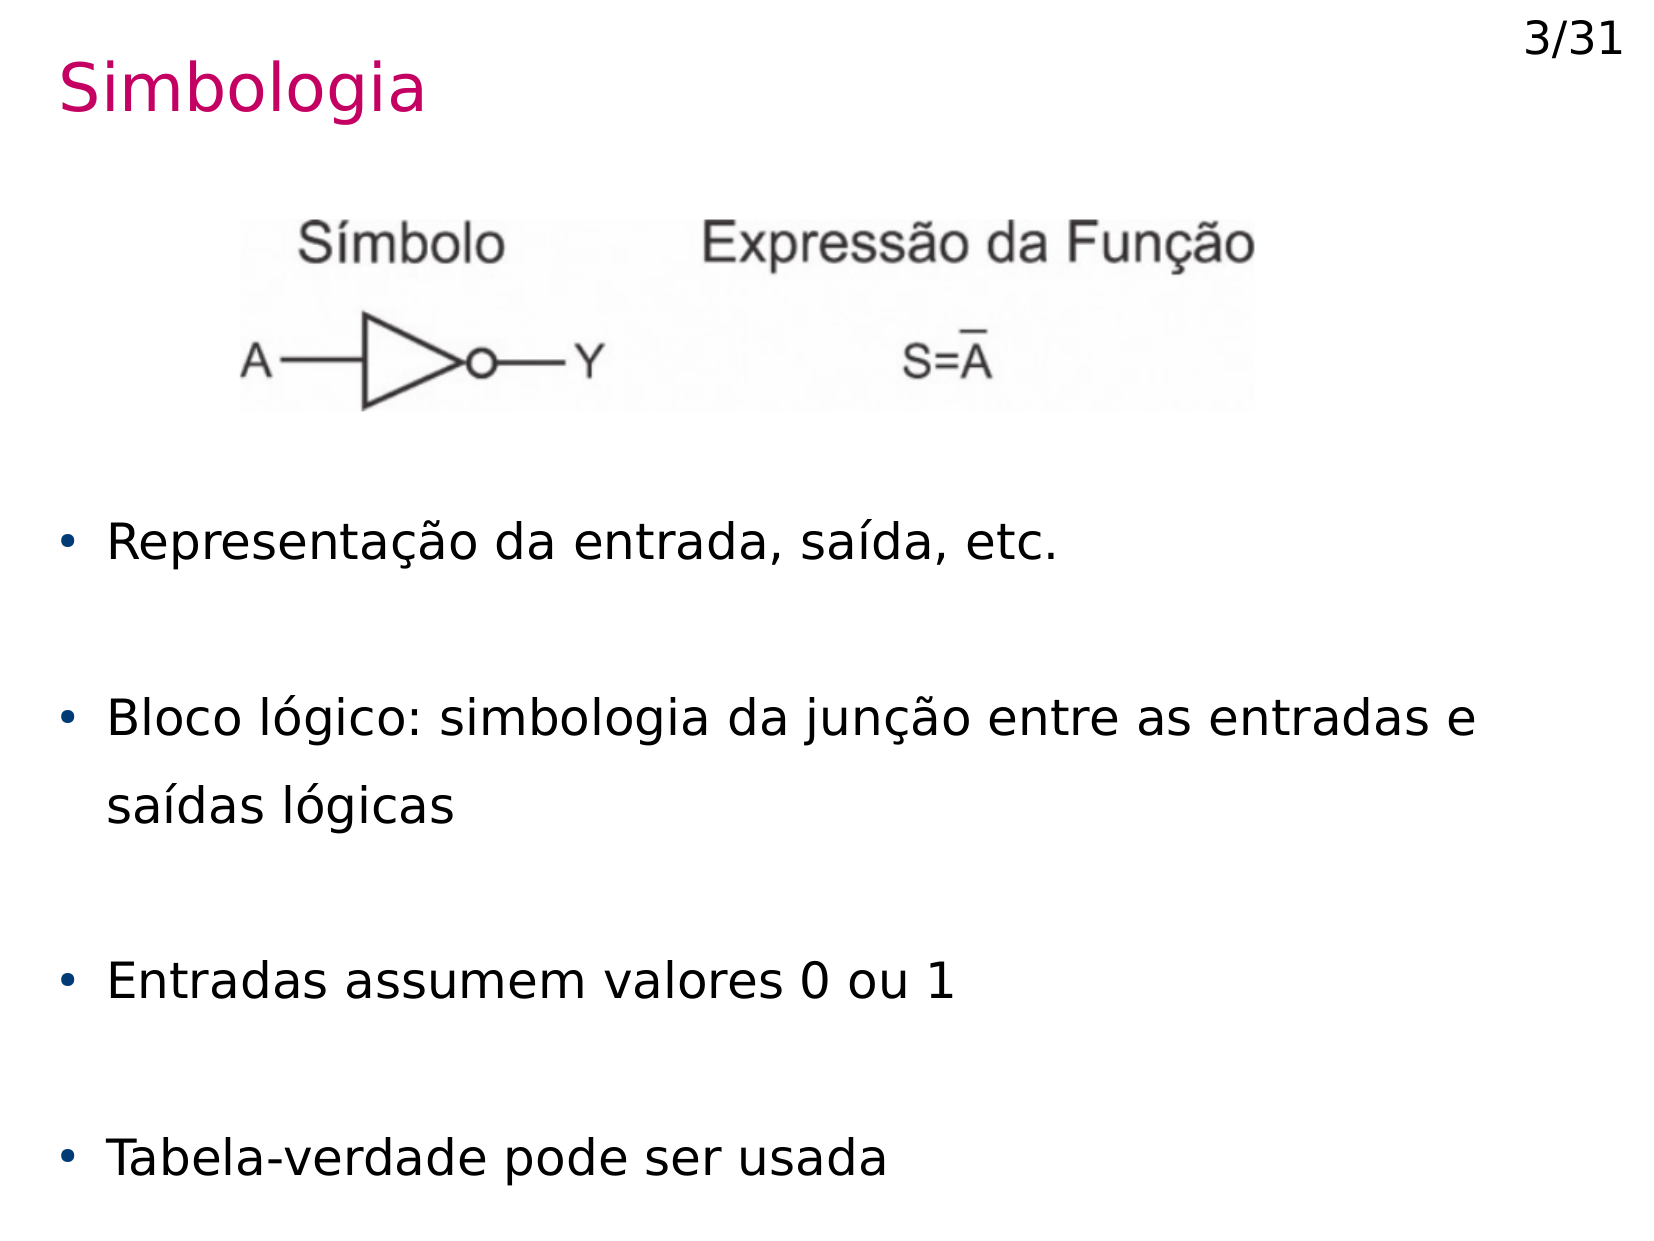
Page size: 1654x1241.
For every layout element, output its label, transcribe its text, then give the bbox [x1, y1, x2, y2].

picture [220, 212, 1264, 421]
title Simbologia [59, 29, 1625, 148]
list Representação da entrada, saída, etc. Bloco lógico: simbologia da junção entre as entradas e saídas lógicas Entradas assumem valores 0 ou 1 Tabela-verdade pode ser usada [59, 484, 1625, 1211]
